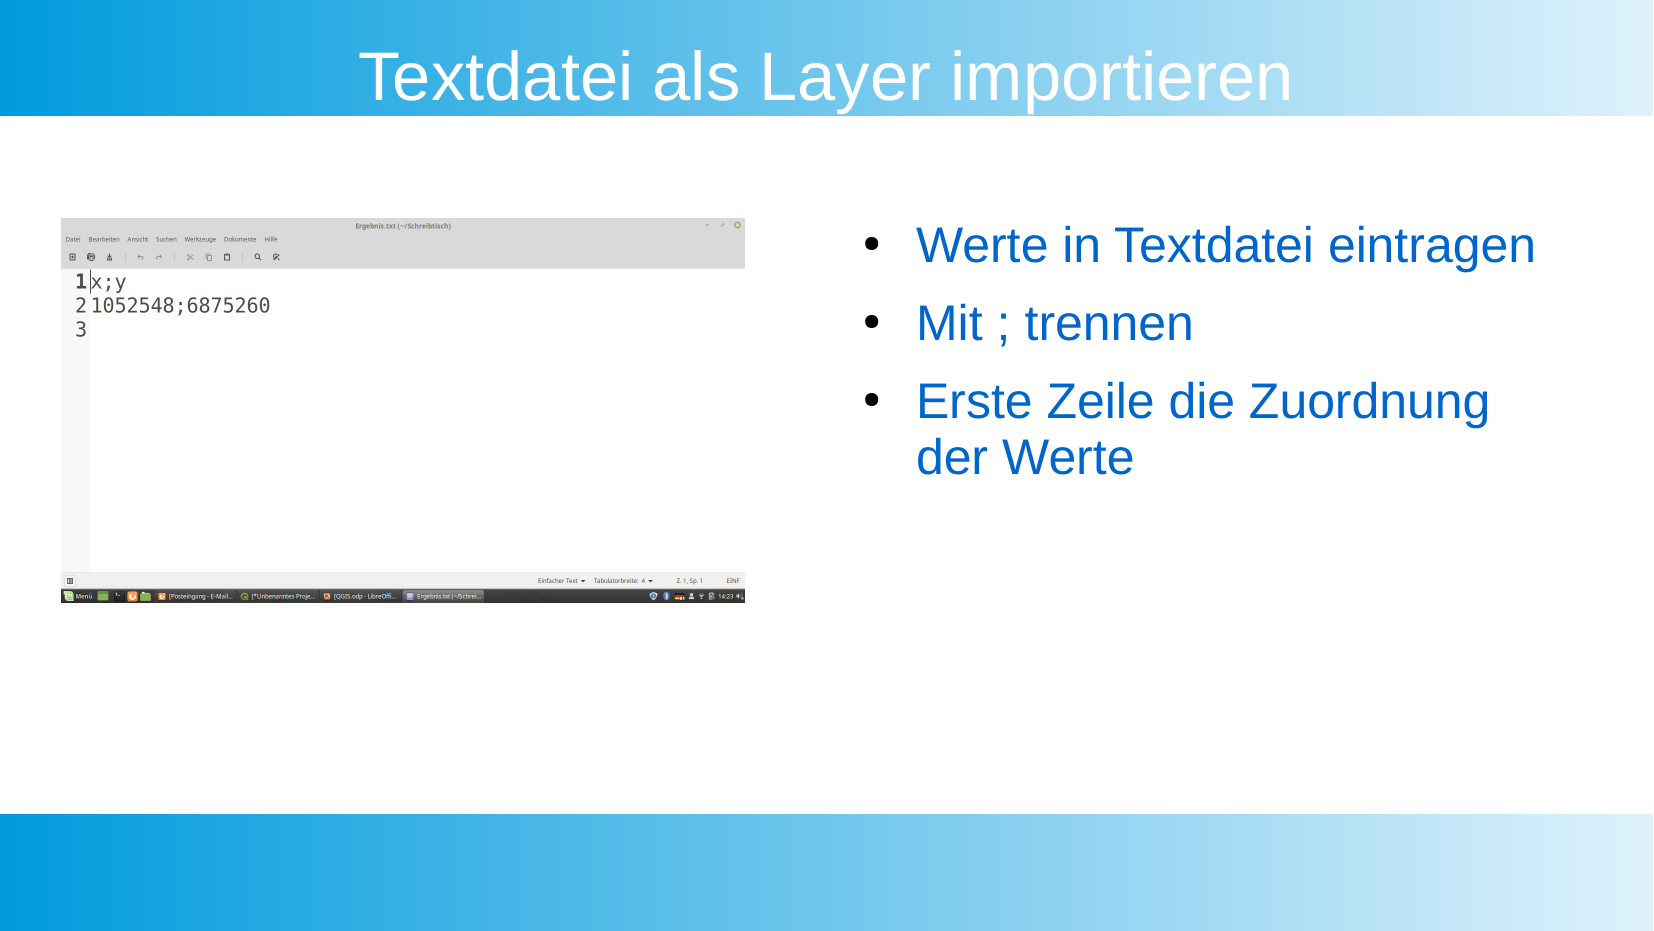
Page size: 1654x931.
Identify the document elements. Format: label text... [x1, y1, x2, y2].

picture [61, 218, 745, 603]
title Textdatei als Layer importieren [82, 37, 1571, 116]
list Werte in Textdatei eintragen Mit ; trennen Erste Zeile die Zuordnung der Werte [845, 217, 1572, 758]
